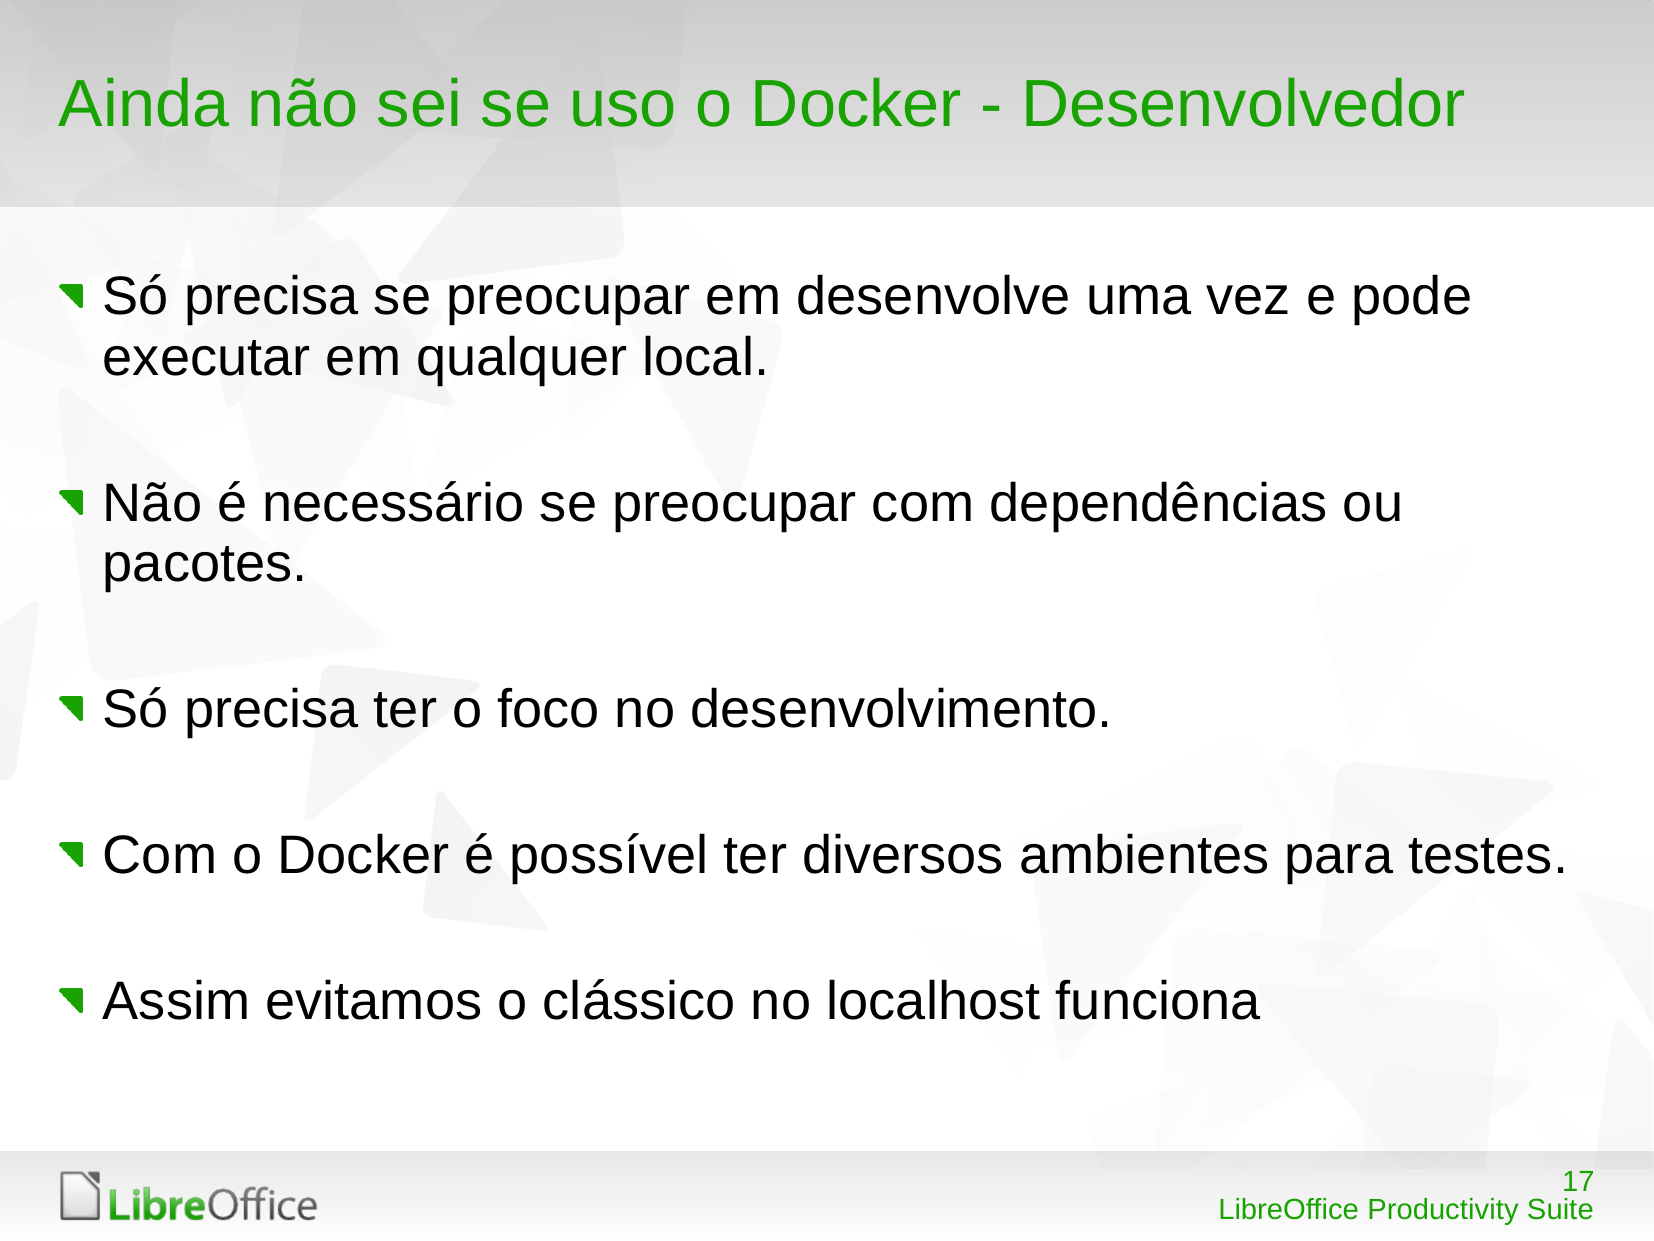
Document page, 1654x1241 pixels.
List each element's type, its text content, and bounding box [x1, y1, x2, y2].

title Ainda não sei se uso o Docker - Desenvolvedor [59, 29, 1595, 178]
picture [0, 0, 783, 931]
picture [41, 1152, 337, 1240]
picture [915, 548, 1654, 1169]
list Só precisa se preocupar em desenvolve uma vez e pode executar em qualquer local. Não é necessário se preocupar com dependências ou pacotes. Só precisa ter o foco no desenvolvimento. Com o Docker é possível ter diversos ambientes para testes. Assim evitamos o clássico no localhost funciona [59, 265, 1595, 1031]
